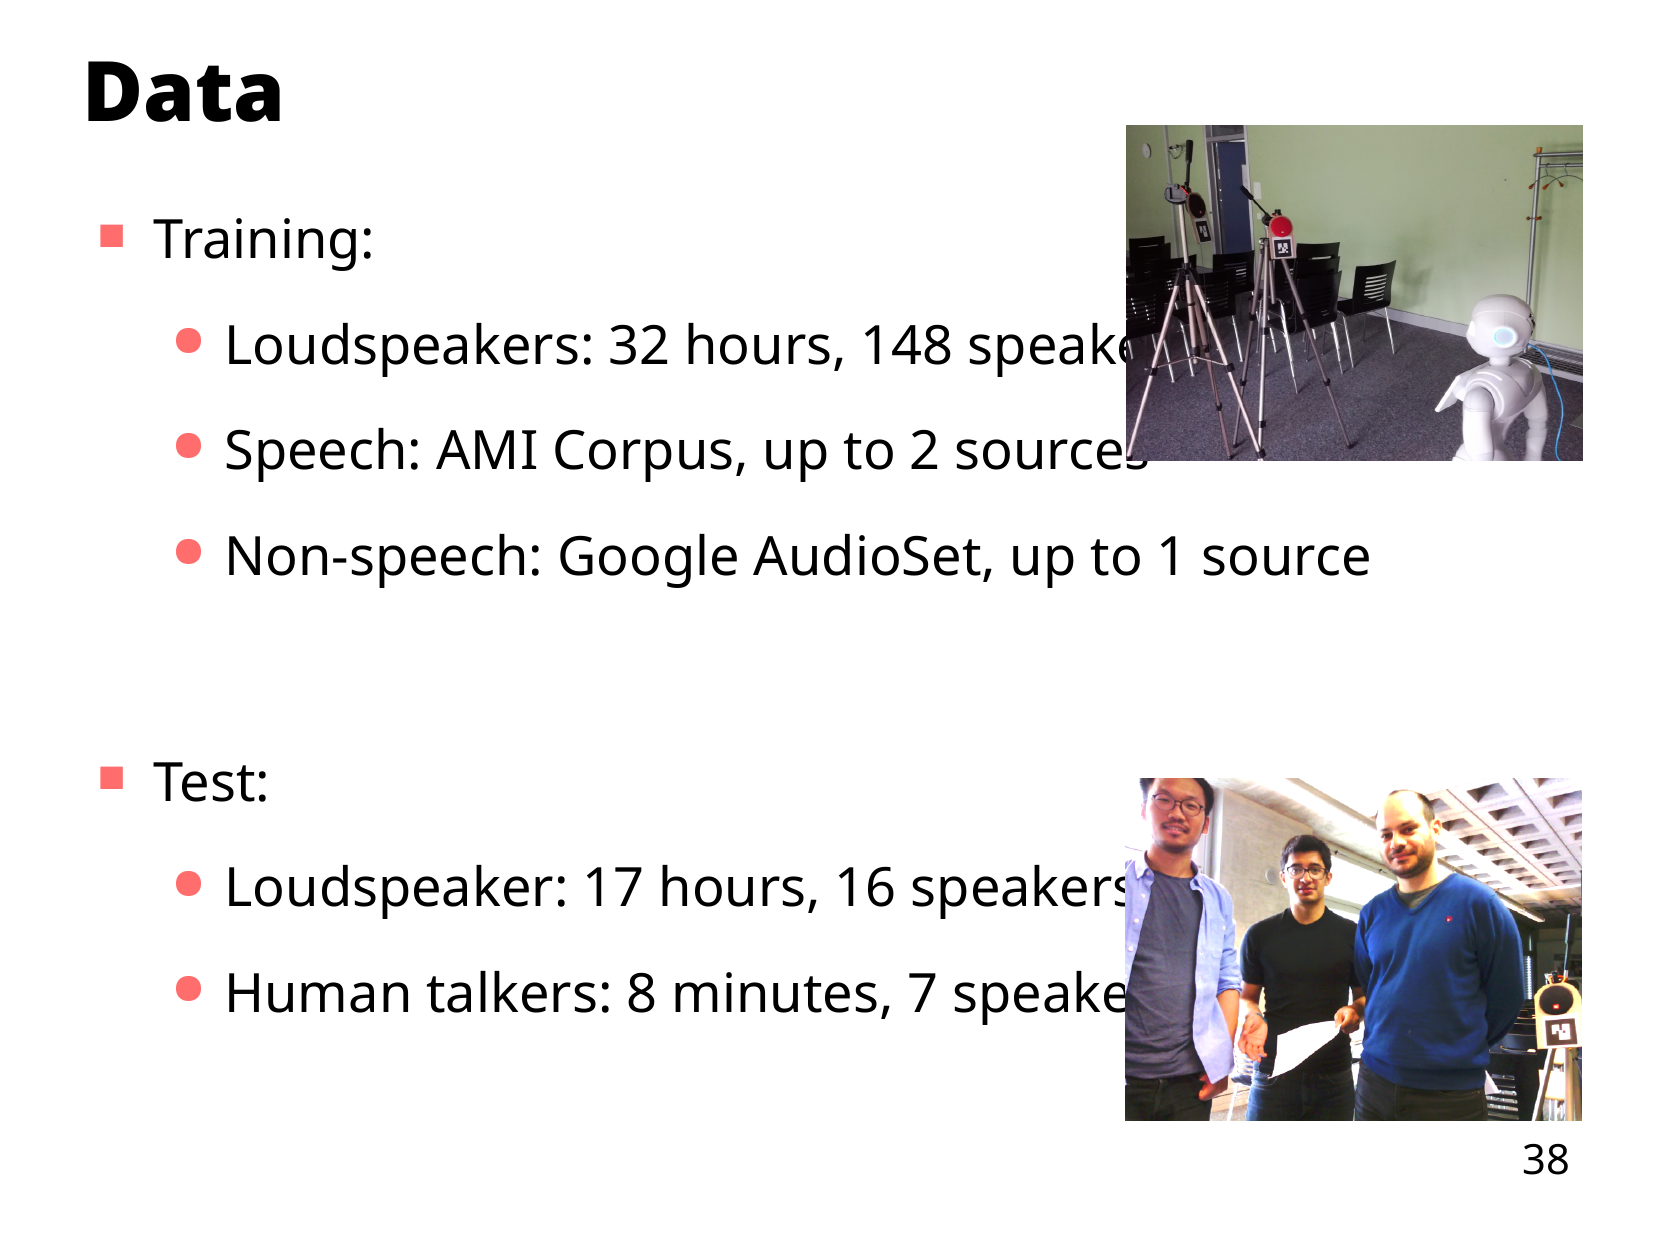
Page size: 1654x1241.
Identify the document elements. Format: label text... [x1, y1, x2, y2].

list Training: Loudspeakers: 32 hours, 148 speakers Speech: AMI Corpus, up to 2 sources Non-speech: Google AudioSet, up to 1 source Test: Loudspeaker: 17 hours, 16 speakers Human talkers: 8 minutes, 7 speakers [82, 200, 1571, 1111]
title Data [82, 37, 1571, 143]
picture [1126, 125, 1583, 461]
picture [1125, 778, 1582, 1121]
